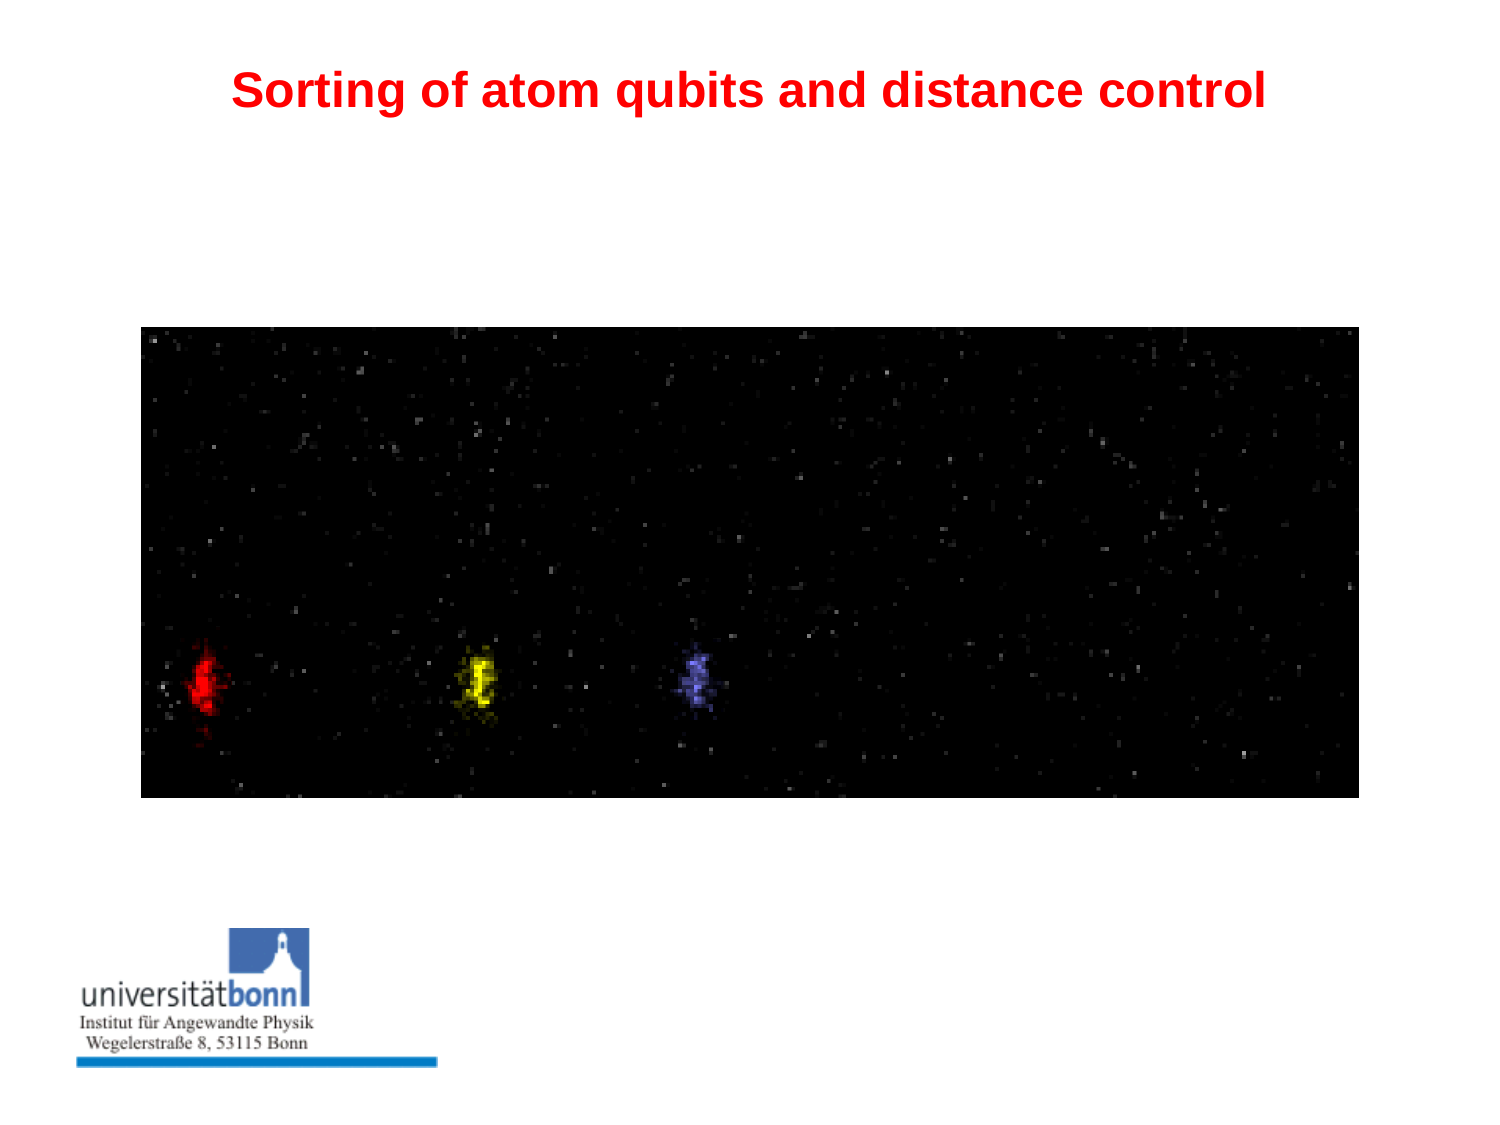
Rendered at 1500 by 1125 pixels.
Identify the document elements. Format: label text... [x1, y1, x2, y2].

picture [141, 327, 1359, 798]
text_box Sorting of atom qubits and distance control [87, 49, 1413, 126]
picture [76, 928, 438, 1068]
